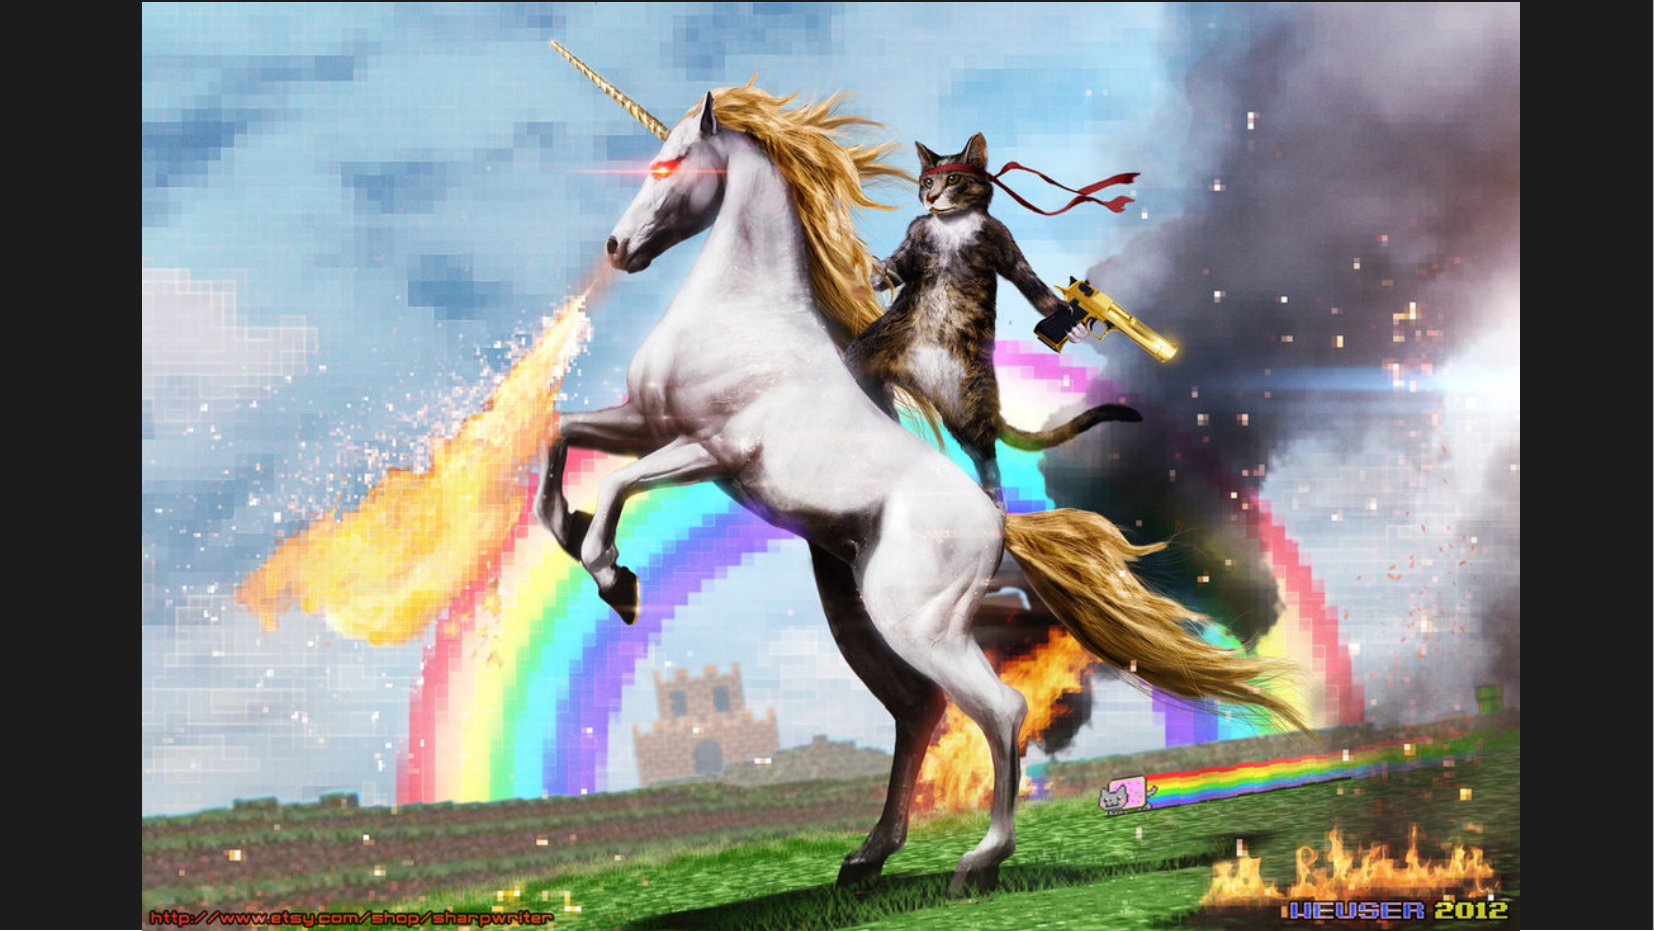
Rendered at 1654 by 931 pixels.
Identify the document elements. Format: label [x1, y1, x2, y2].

picture [142, 2, 1520, 931]
